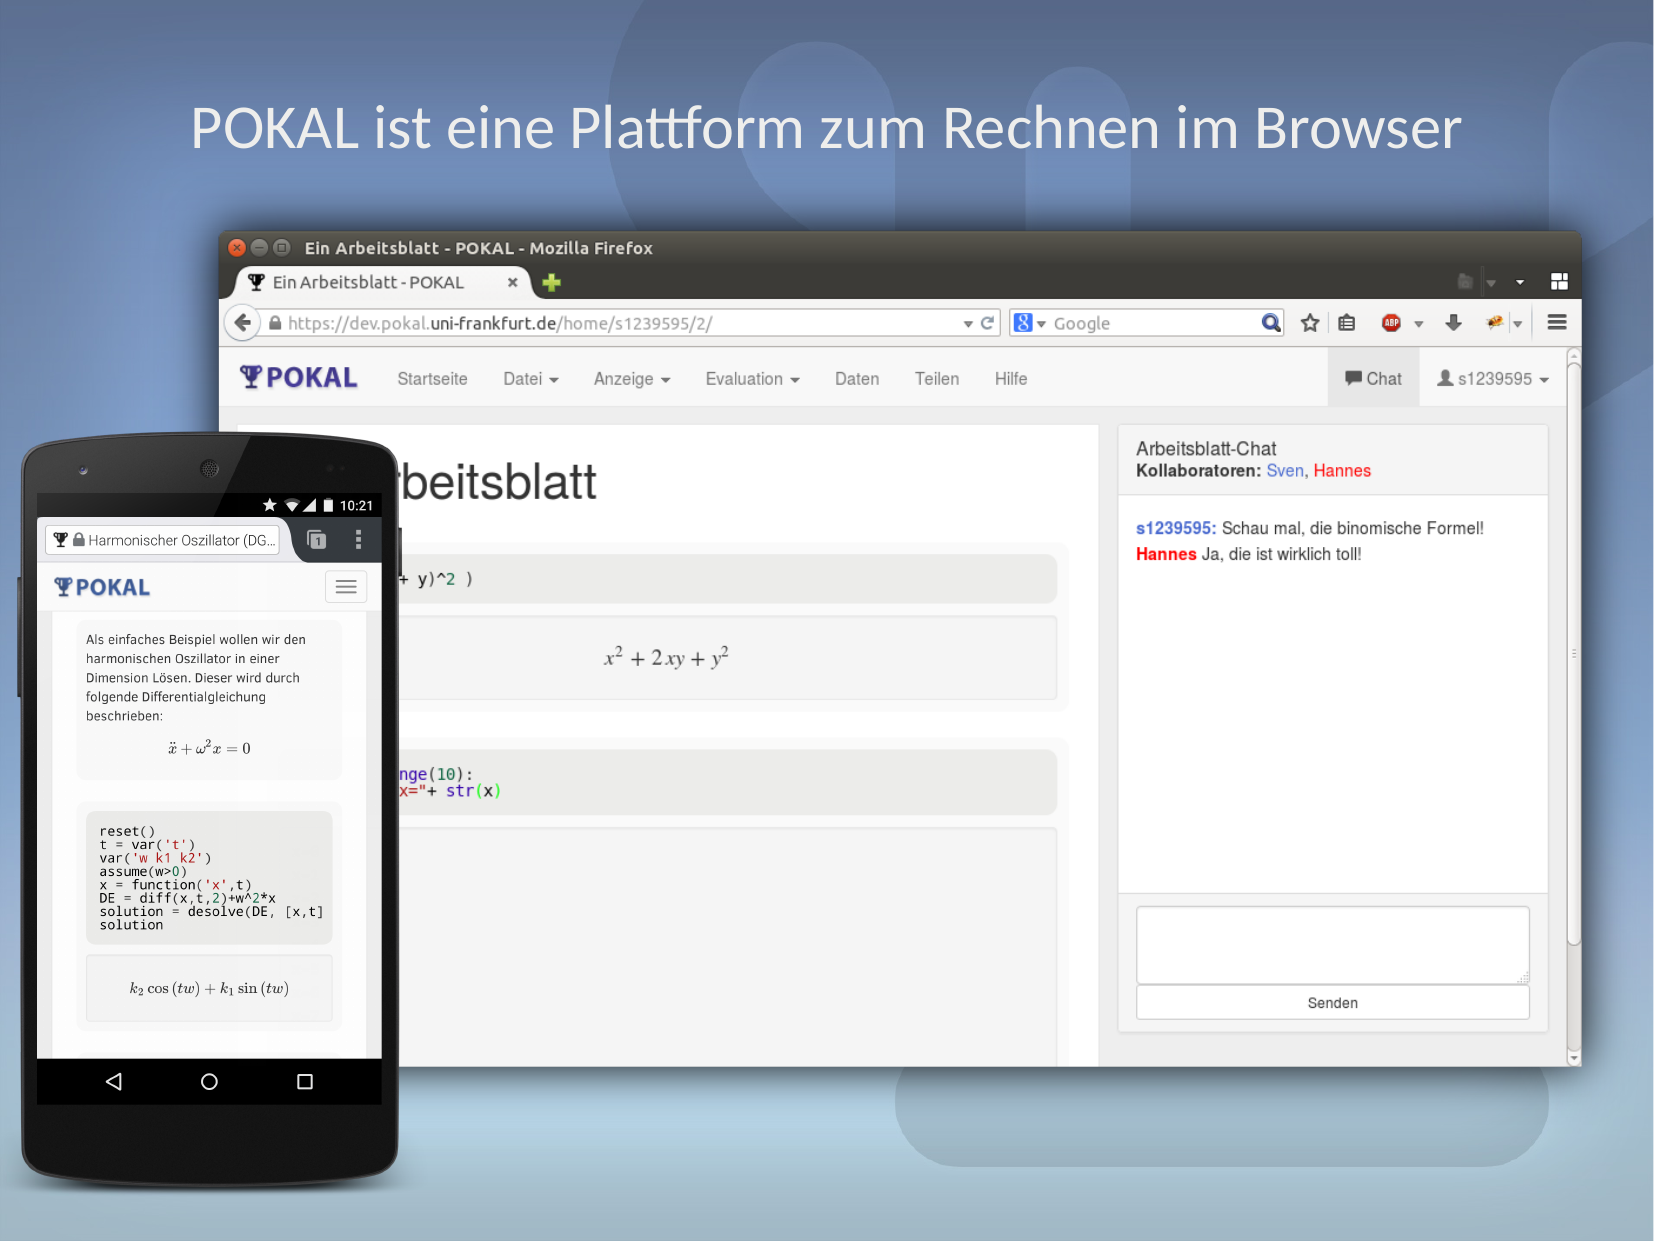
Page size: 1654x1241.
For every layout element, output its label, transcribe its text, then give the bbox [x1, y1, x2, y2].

picture [0, 0, 1654, 1241]
text_box POKAL ist eine Plattform zum Rechnen im Browser [176, 94, 1478, 173]
